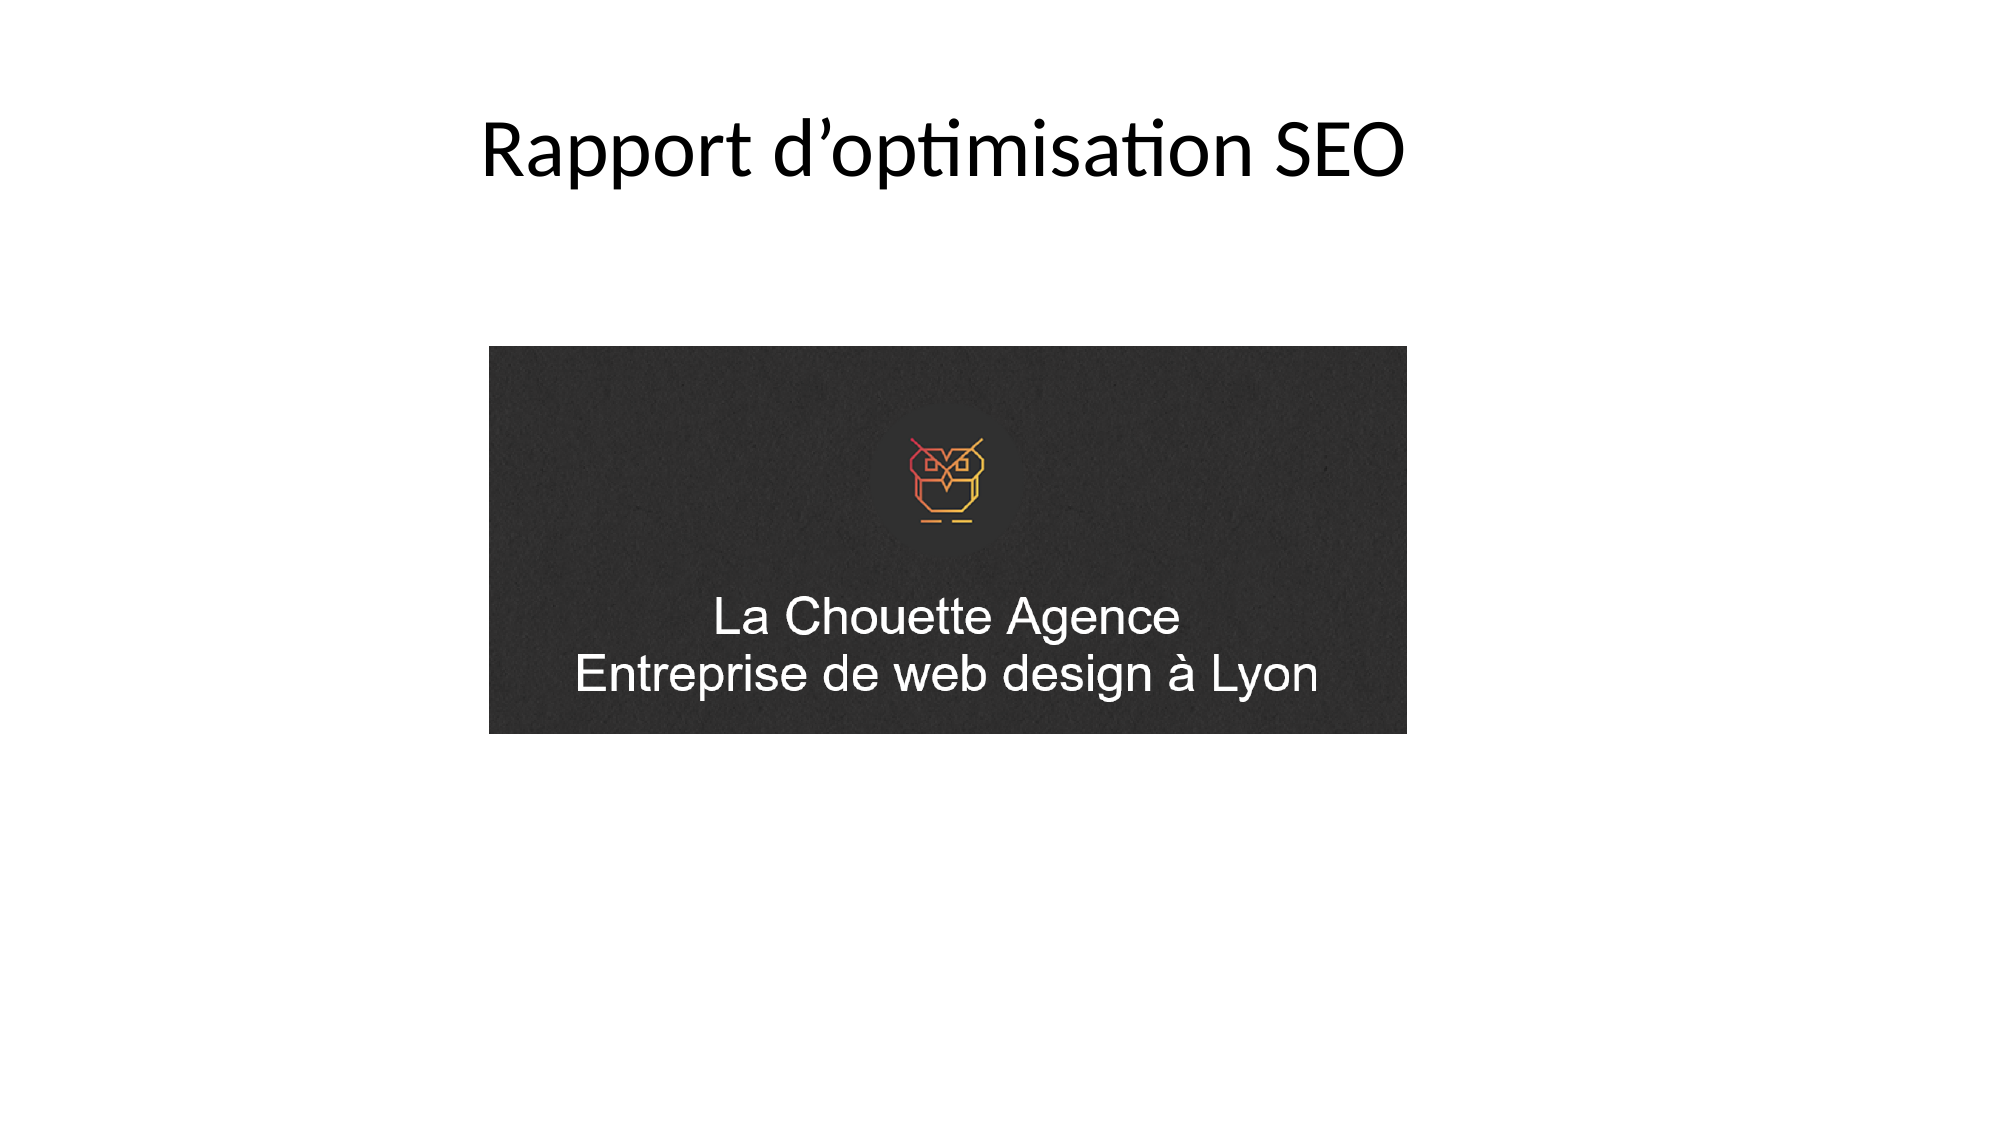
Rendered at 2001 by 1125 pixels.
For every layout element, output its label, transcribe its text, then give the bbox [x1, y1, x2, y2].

picture [489, 346, 1407, 734]
text_box Rapport d’optimisation SEO [464, 85, 1802, 202]
